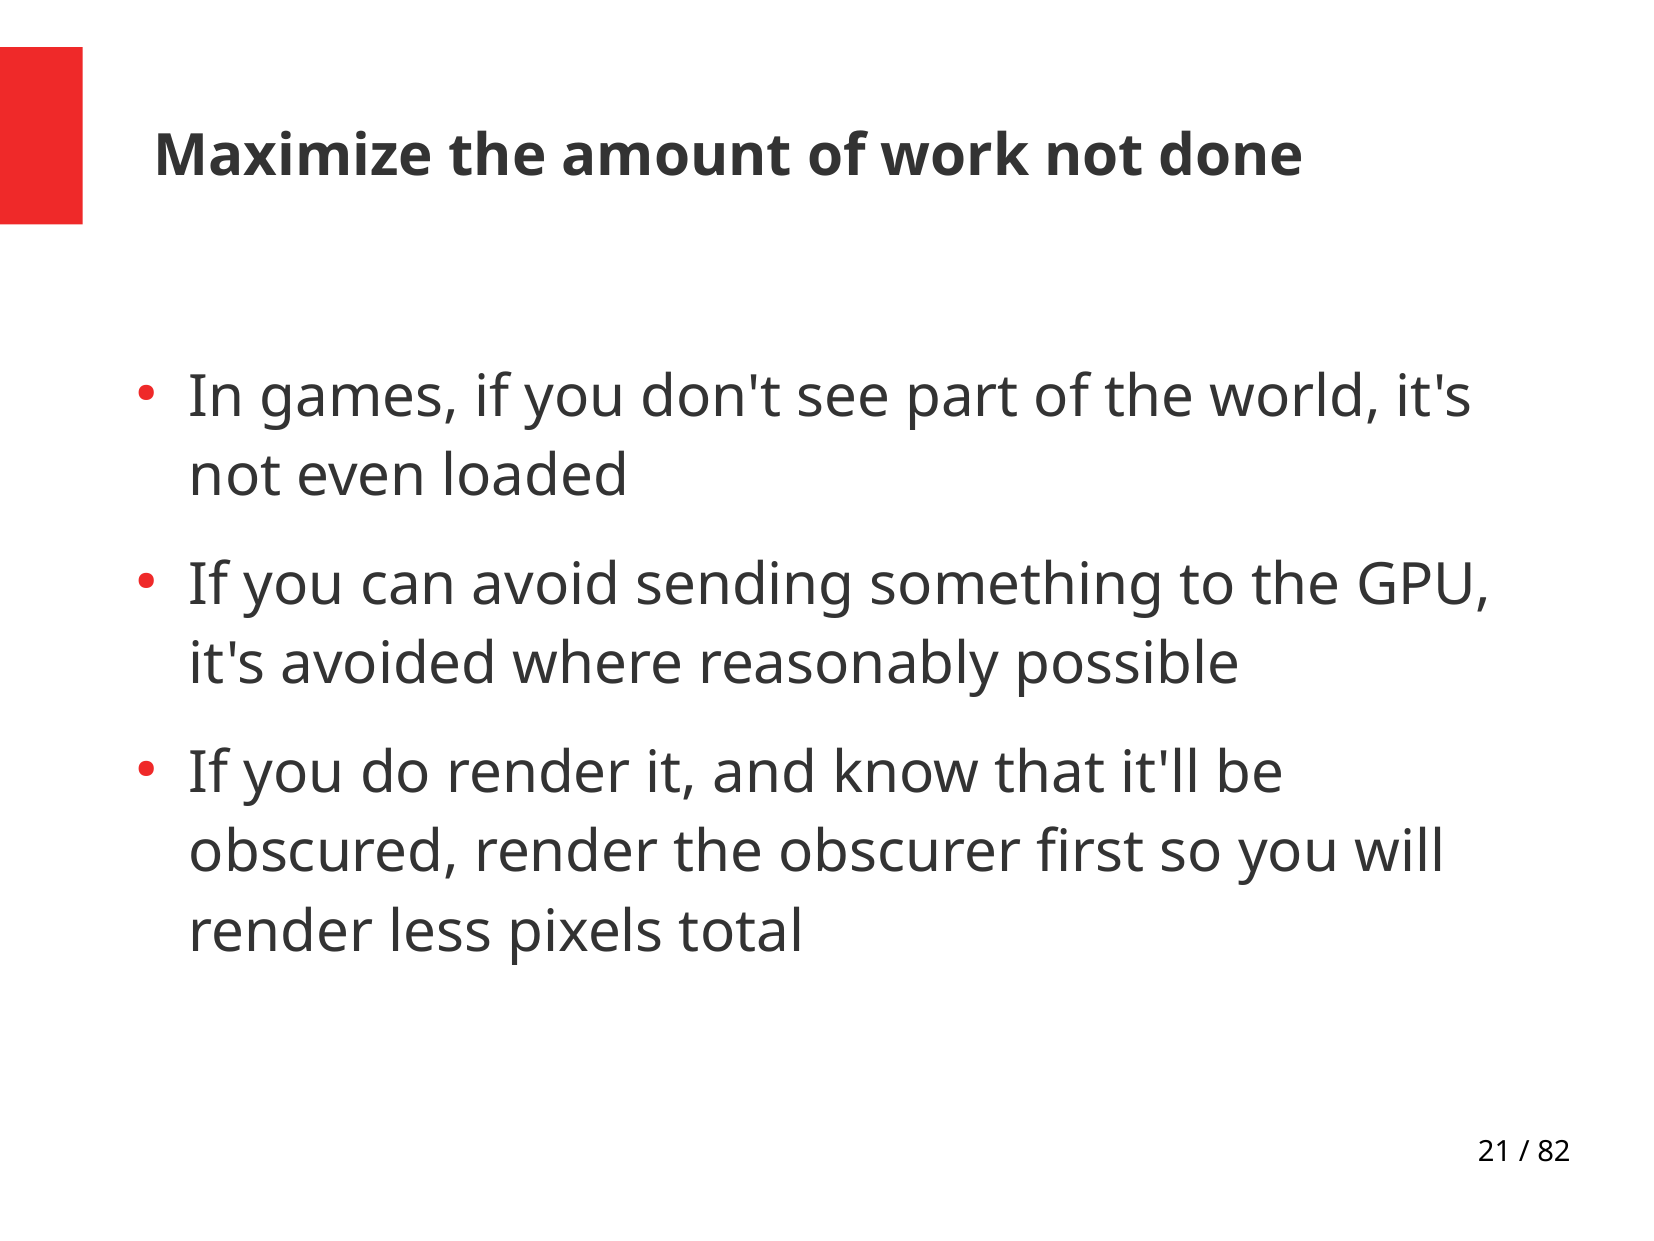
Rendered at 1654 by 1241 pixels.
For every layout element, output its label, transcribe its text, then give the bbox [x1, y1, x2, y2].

list In games, if you don't see part of the world, it's not even loaded If you can avoid sending something to the GPU, it's avoided where reasonably possible If you do render it, and know that it'll be obscured, render the obscurer first so you will render less pixels total [118, 354, 1536, 1074]
title Maximize the amount of work not done [118, 49, 1571, 257]
